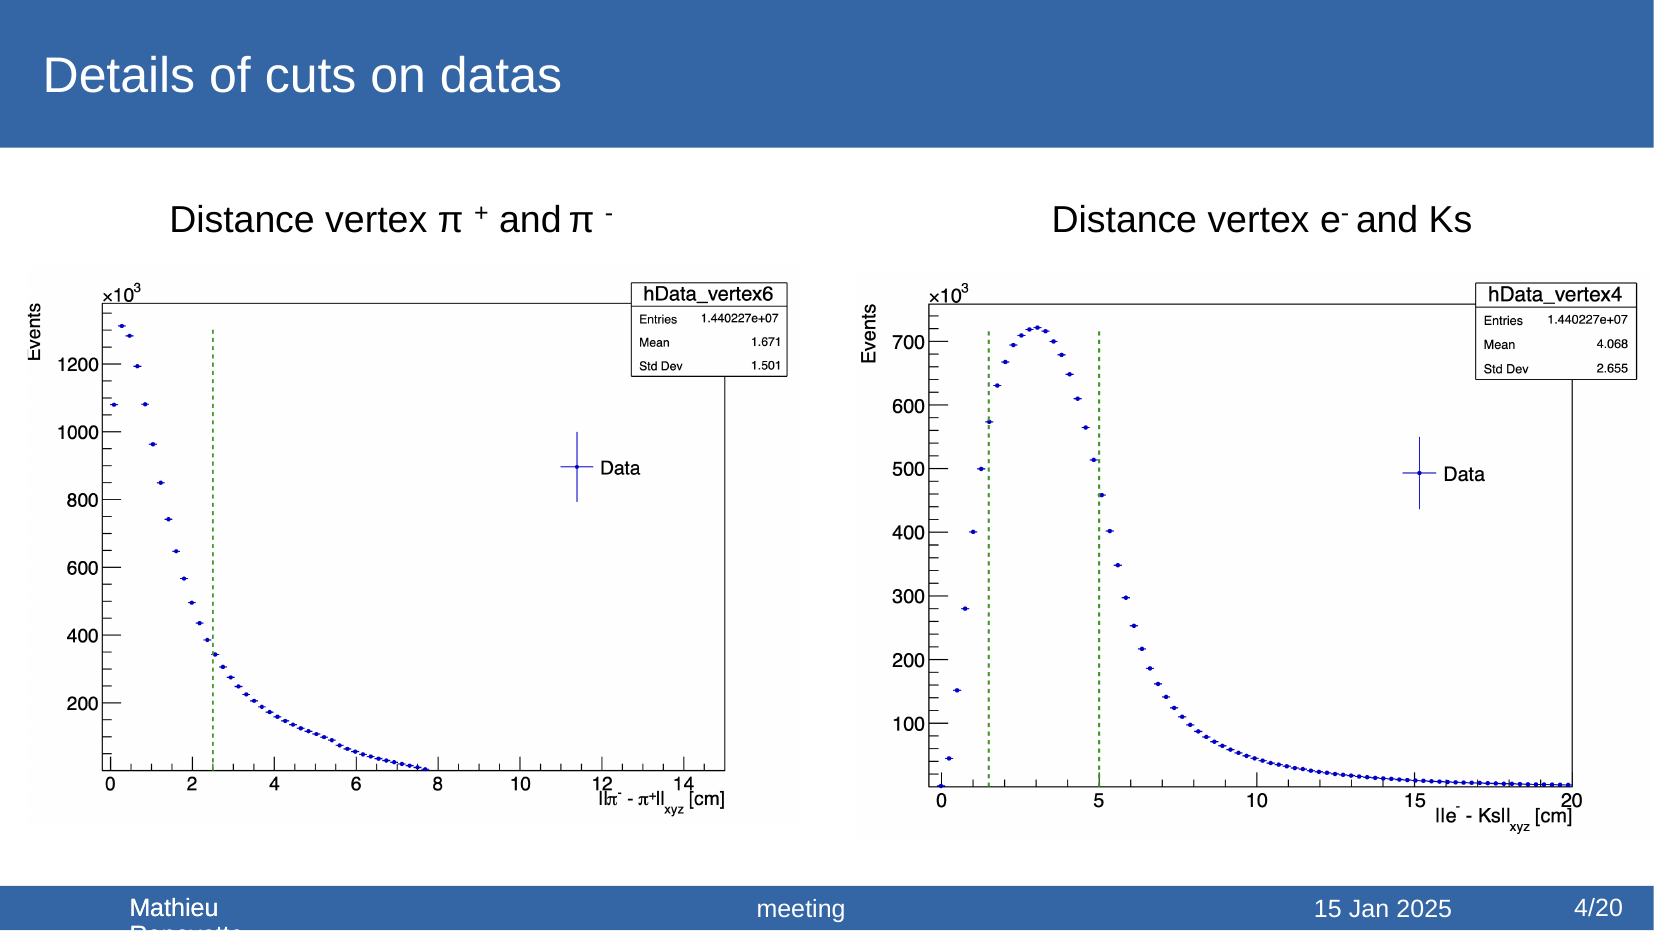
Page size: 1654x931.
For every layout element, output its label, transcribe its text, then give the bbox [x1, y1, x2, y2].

picture [856, 269, 1651, 841]
text_box [226, 885, 1654, 931]
text_box Details of cuts on datas [27, 40, 886, 114]
text_box 15 Jan 2025 [1299, 887, 1536, 931]
text_box [0, 885, 131, 931]
text_box Distance vertex e- and Ks [1036, 187, 1527, 269]
text_box 4/20 [1559, 885, 1654, 930]
text_box Distance vertex π + and π - [154, 187, 634, 249]
text_box meeting [734, 887, 953, 931]
picture [27, 264, 798, 825]
text_box Mathieu Ronayette [114, 885, 355, 929]
text_box [0, 0, 1654, 148]
